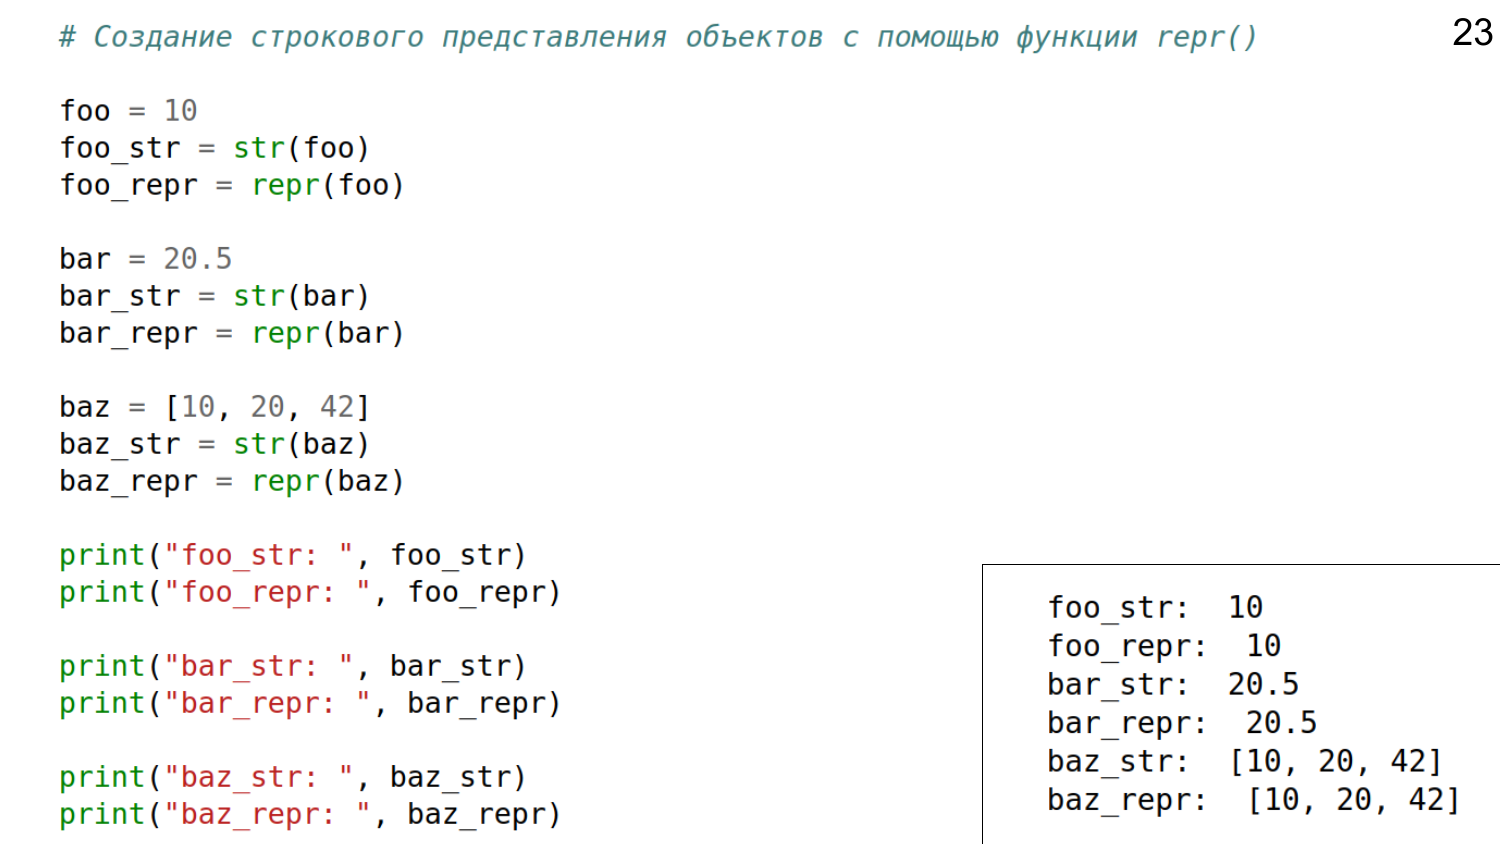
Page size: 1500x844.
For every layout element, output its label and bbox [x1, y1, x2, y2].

picture [983, 565, 1463, 838]
picture [47, 13, 1269, 838]
